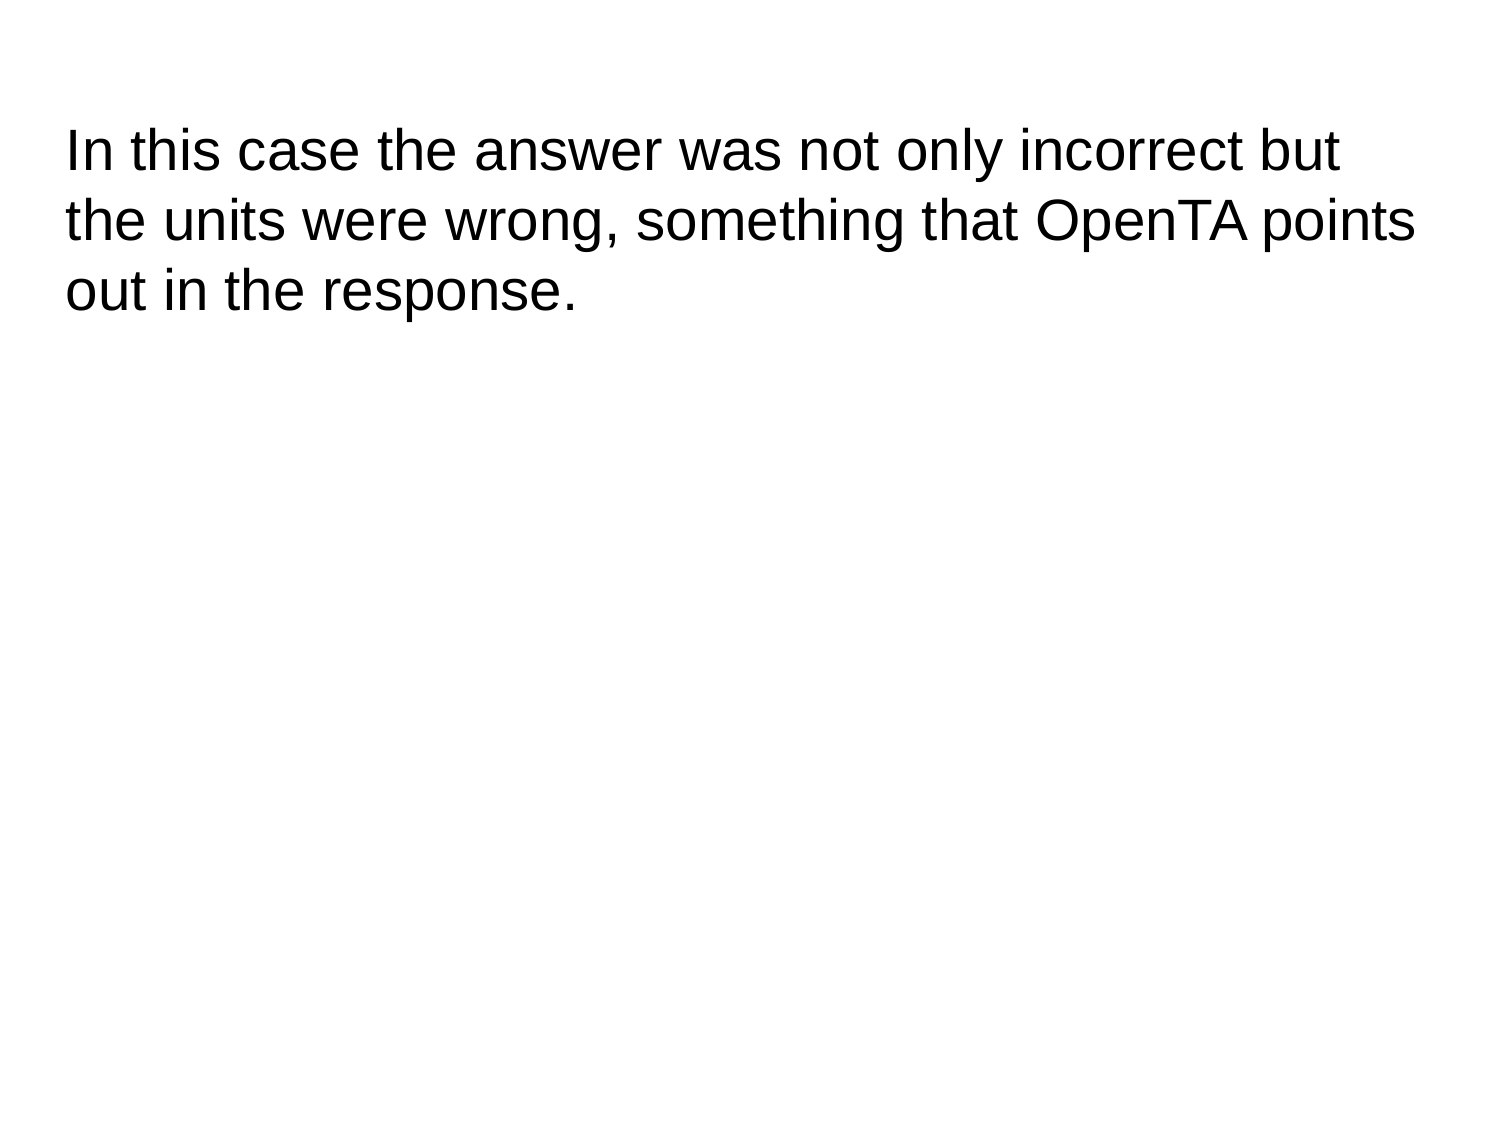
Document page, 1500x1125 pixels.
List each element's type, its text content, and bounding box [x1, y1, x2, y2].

text_box In this case the answer was not only incorrect but the units were wrong, something that OpenTA points out in the response. [51, 97, 1449, 223]
